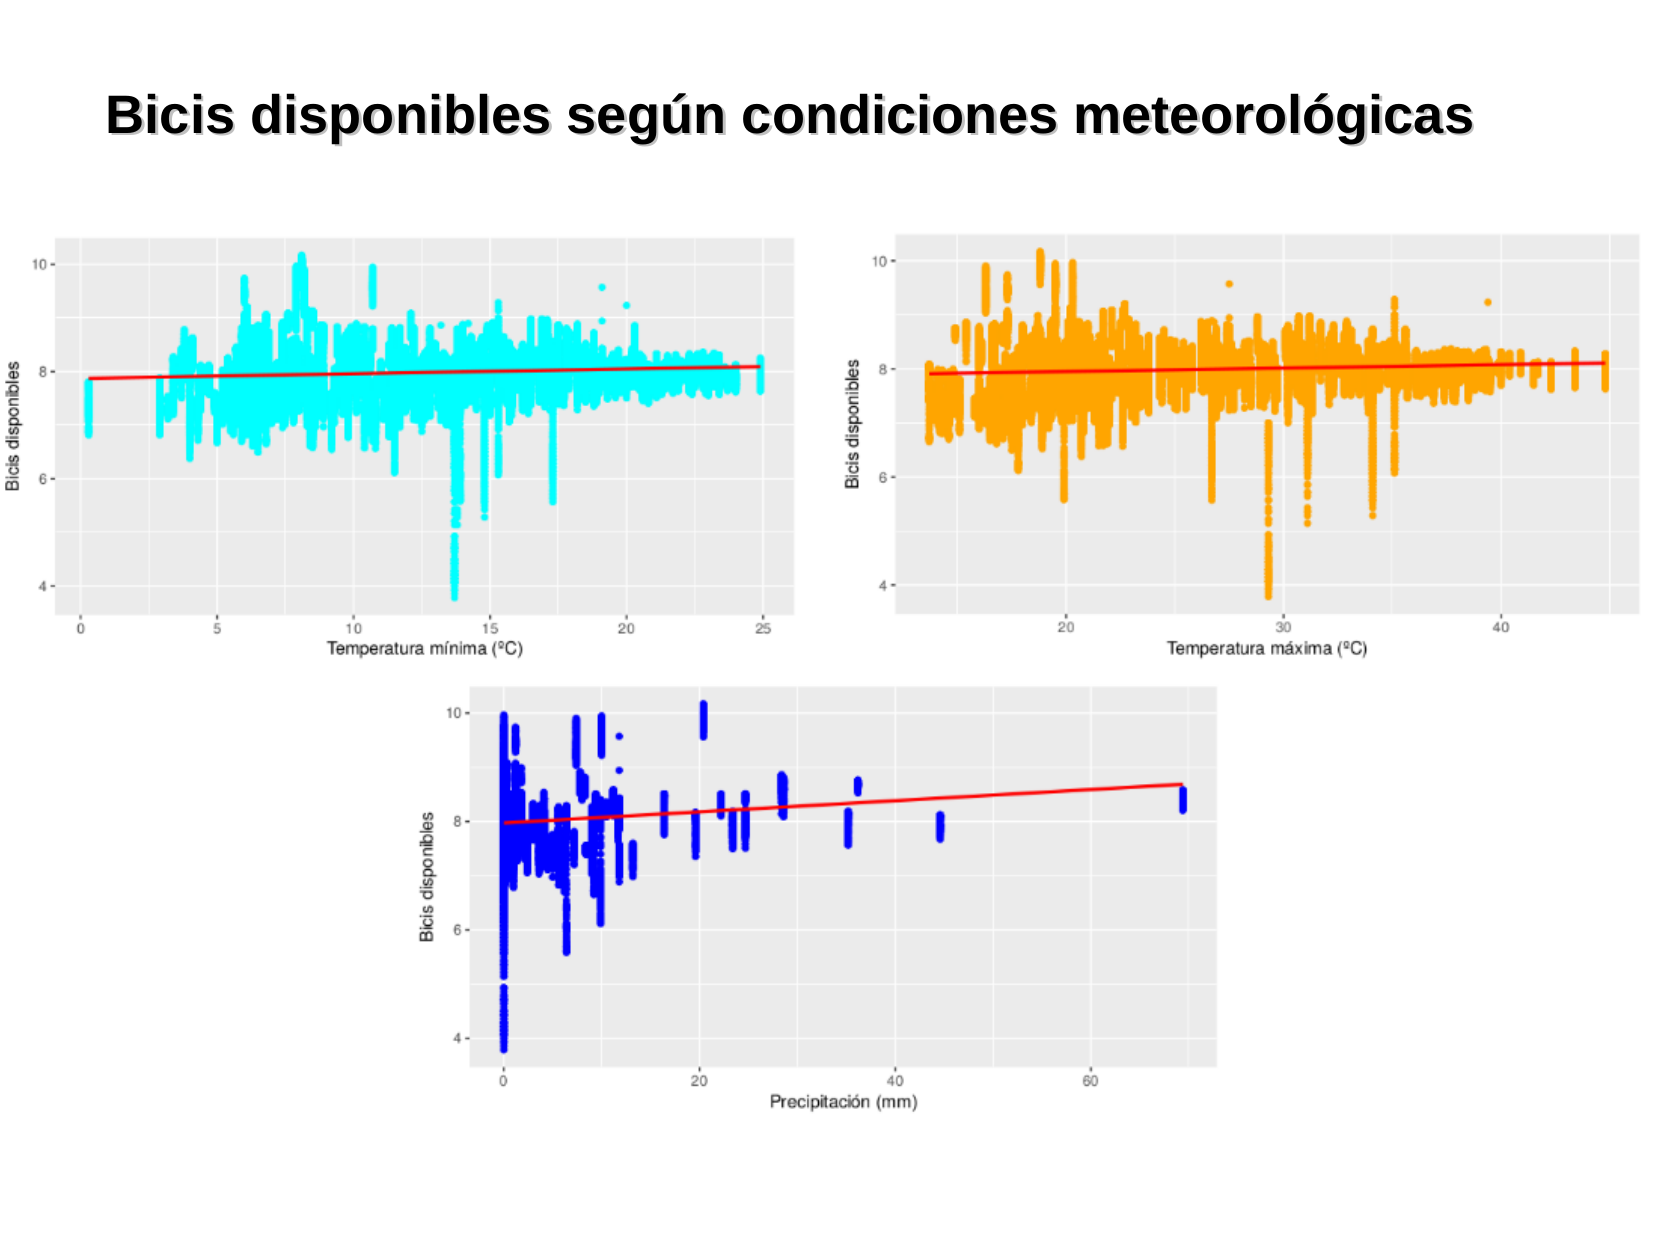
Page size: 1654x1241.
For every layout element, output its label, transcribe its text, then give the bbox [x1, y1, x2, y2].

text_box Bicis disponibles según condiciones meteorológicas [90, 76, 1492, 153]
picture [0, 225, 1653, 1121]
